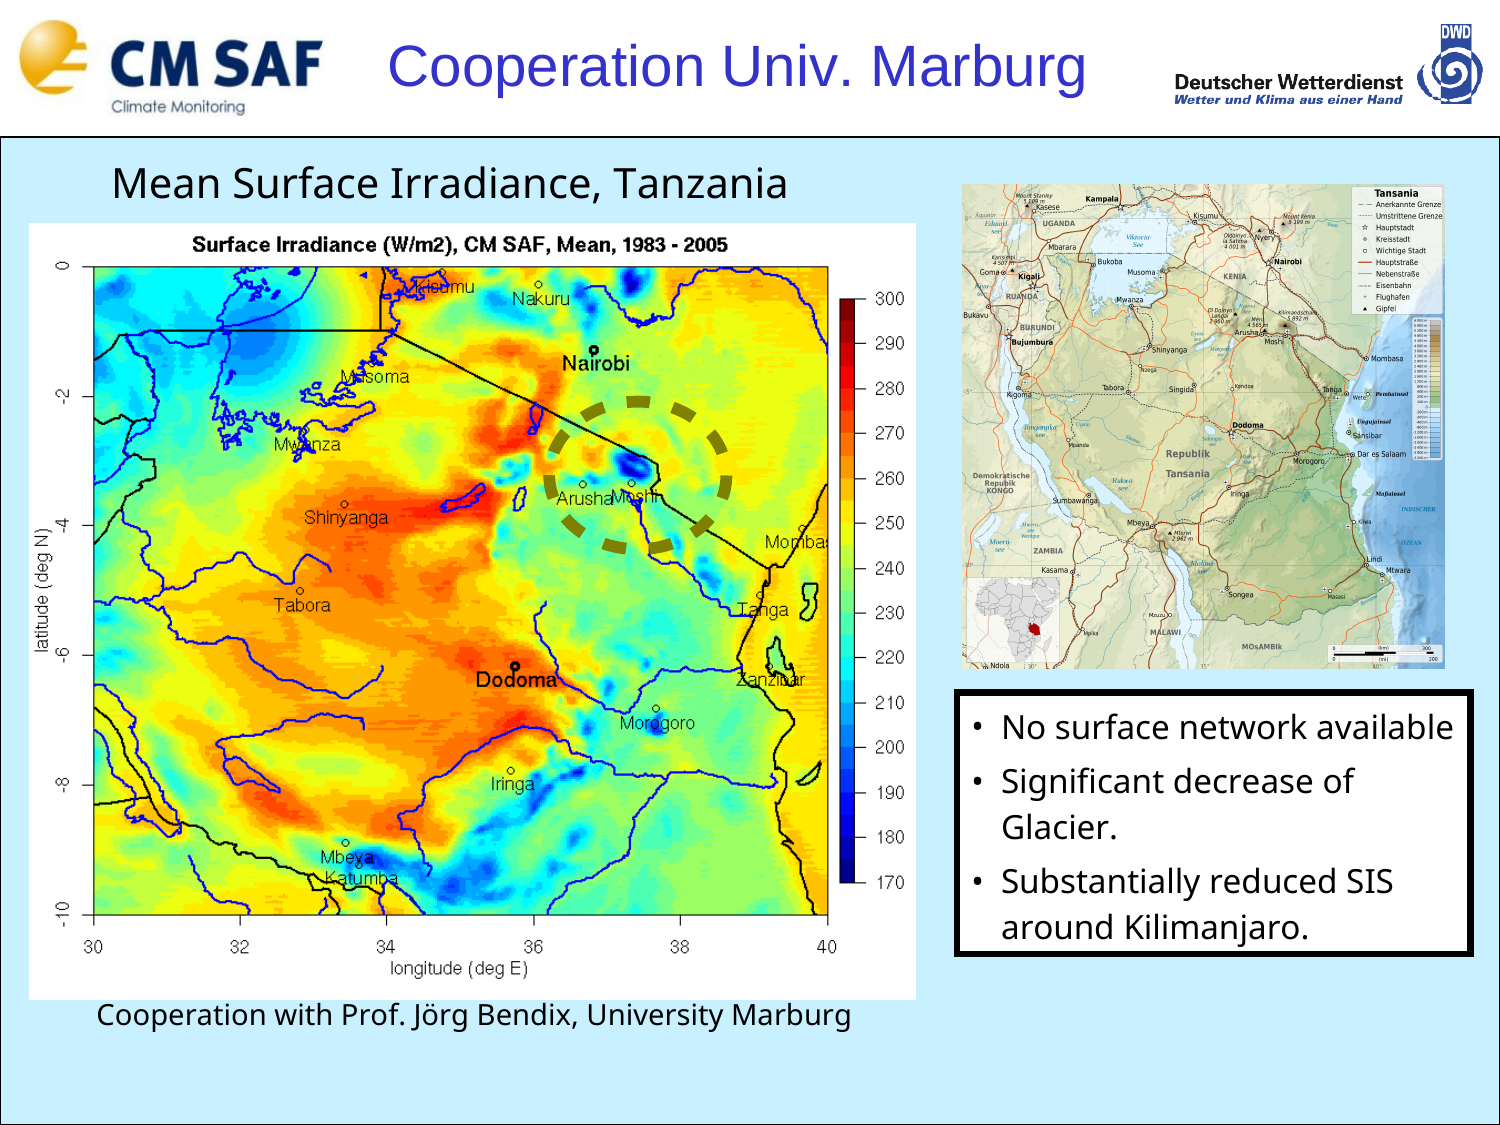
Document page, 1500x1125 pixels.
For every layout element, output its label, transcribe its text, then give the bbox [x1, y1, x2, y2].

text_box Cooperation Univ. Marburg [372, 20, 1104, 107]
picture [17, 19, 325, 117]
text_box Cooperation with Prof. Jörg Bendix, University Marburg [81, 988, 868, 1039]
text_box No surface network available Significant decrease of Glacier. Substantially reduced SIS around Kilimanjaro. [956, 692, 1471, 954]
picture [29, 223, 916, 1000]
text_box Mean Surface Irradiance, Tanzania [96, 148, 805, 215]
picture [962, 184, 1445, 670]
picture [1175, 24, 1483, 104]
